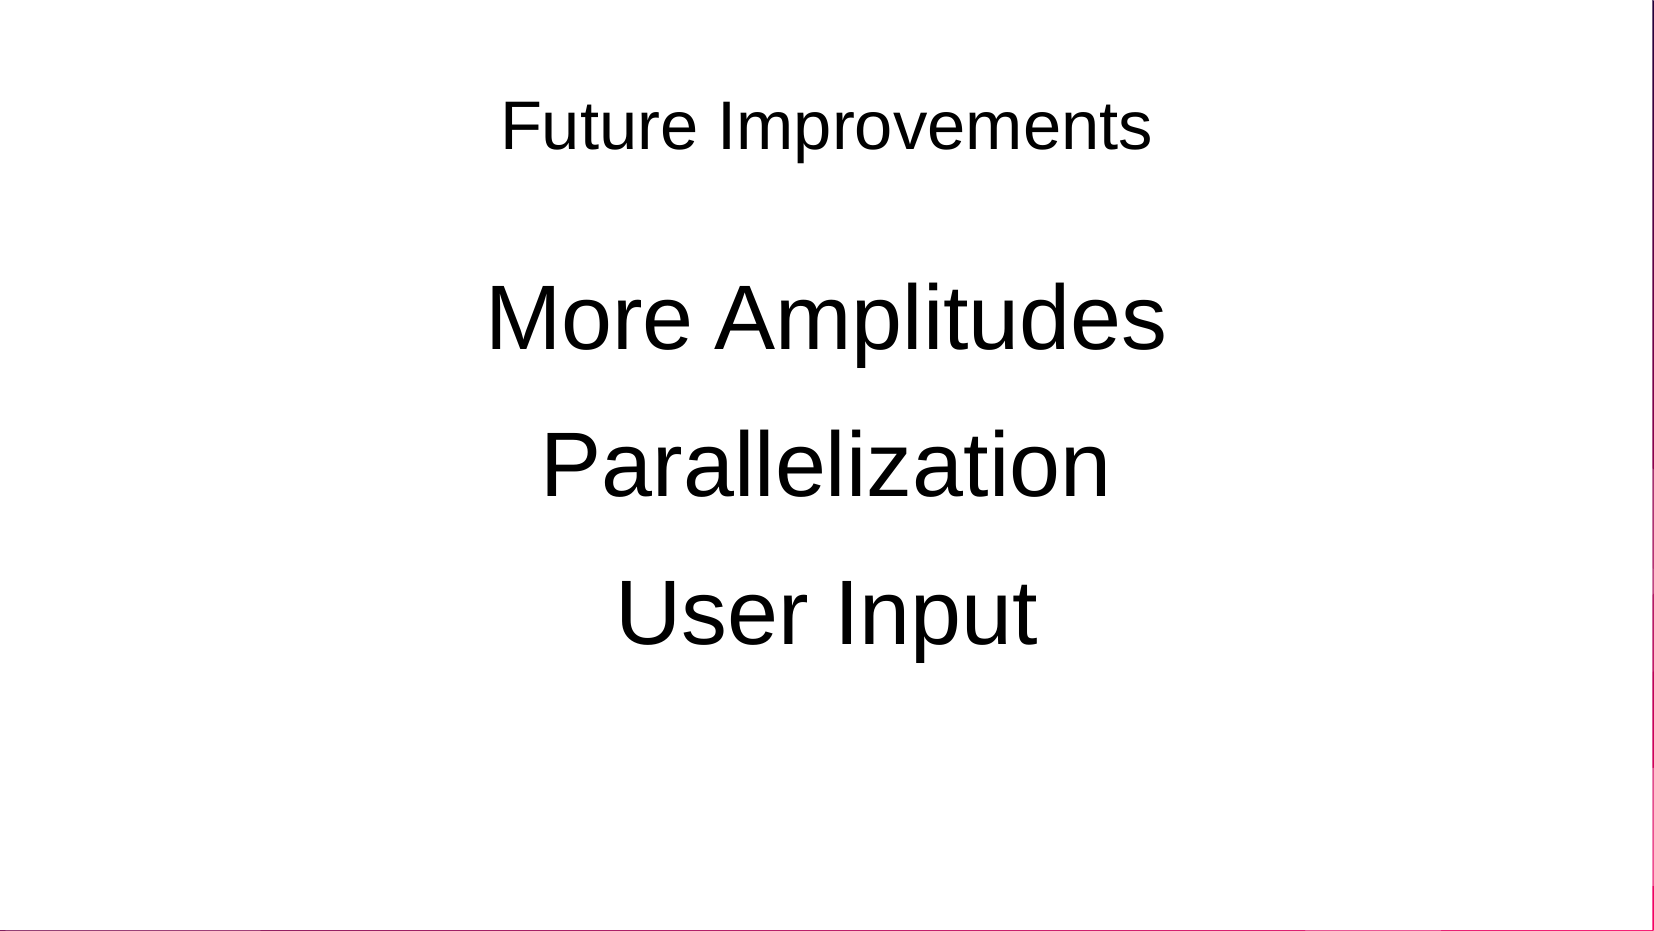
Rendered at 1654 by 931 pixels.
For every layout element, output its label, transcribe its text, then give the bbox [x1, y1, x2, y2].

title Future Improvements [88, 44, 1565, 207]
text_box Parallelization [415, 355, 1239, 502]
text_box User Input [415, 502, 1239, 723]
text_box More Amplitudes [415, 207, 1239, 355]
